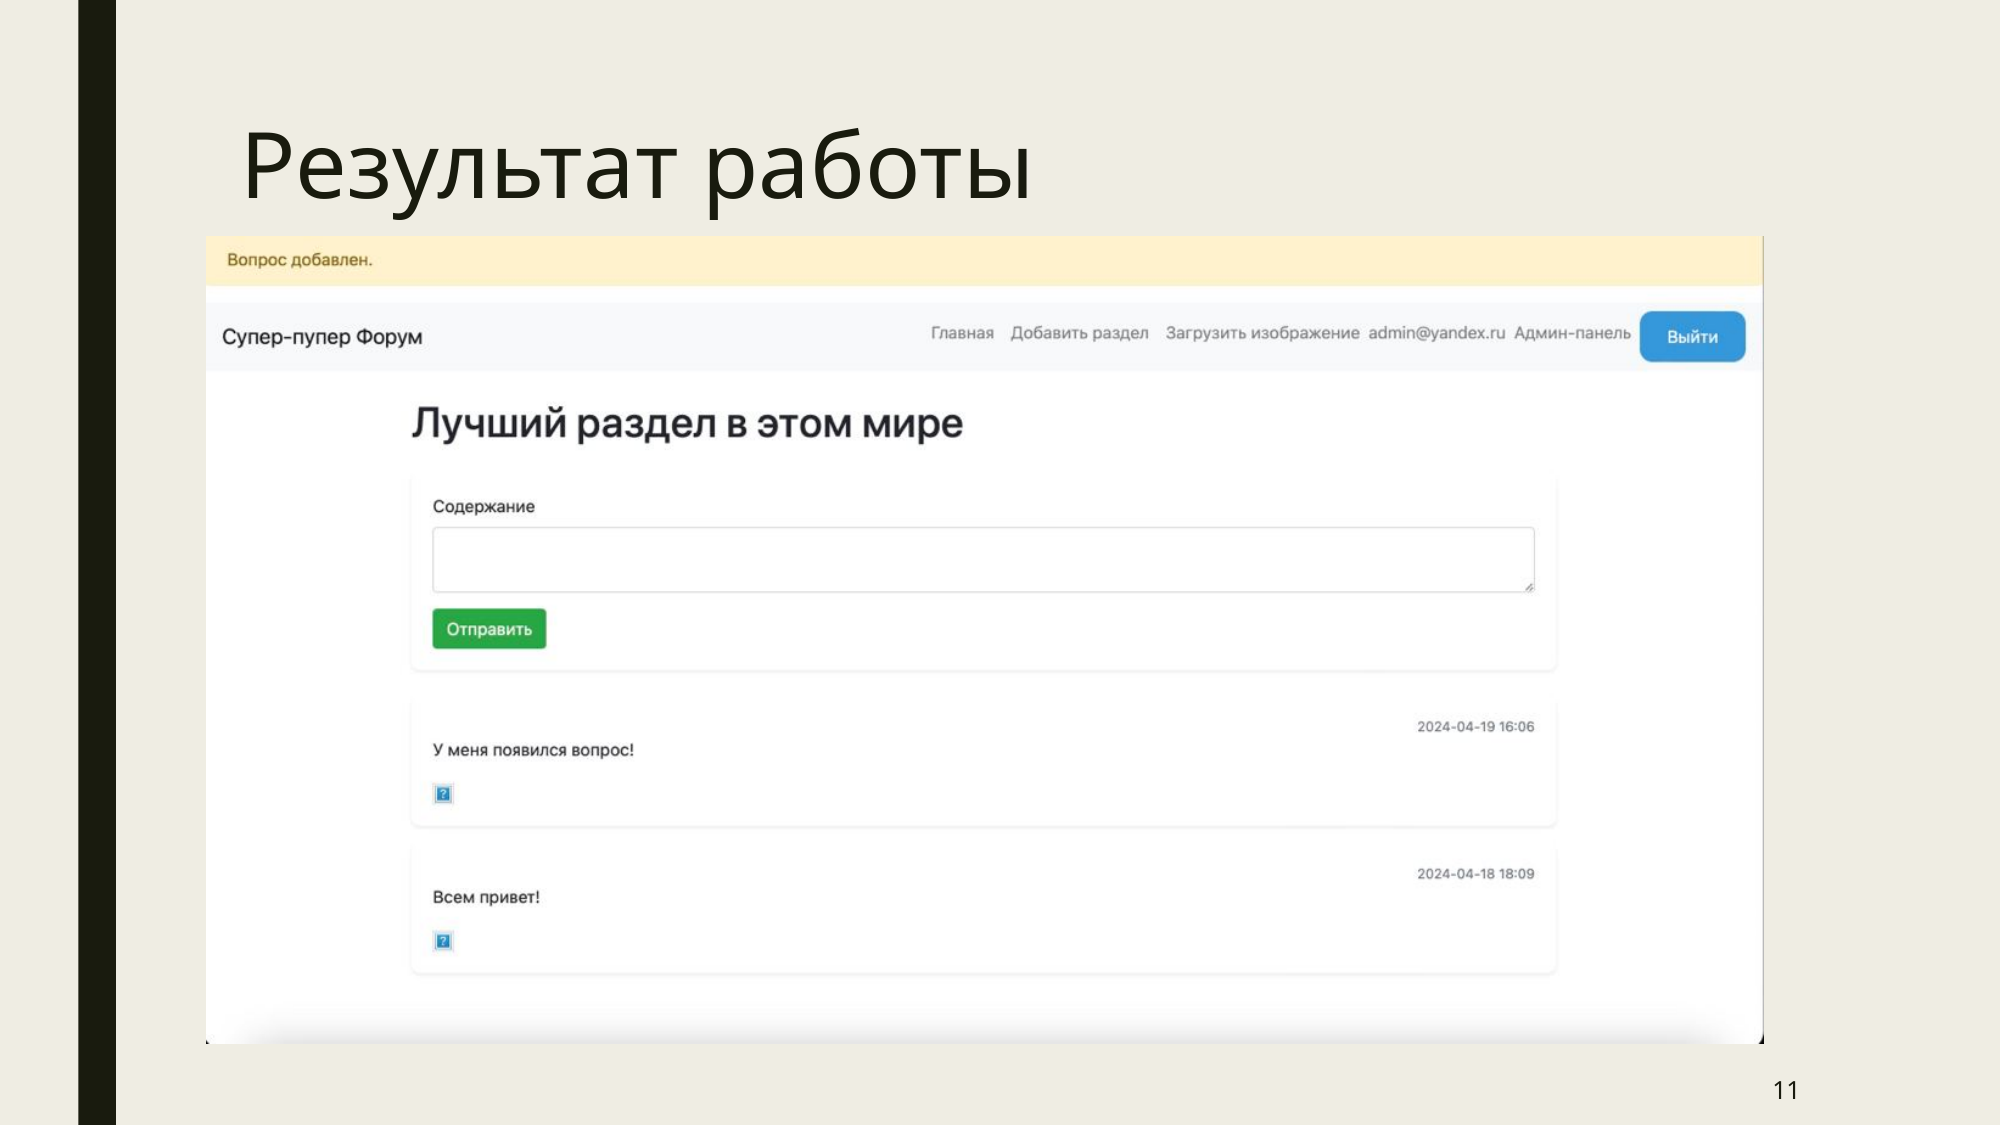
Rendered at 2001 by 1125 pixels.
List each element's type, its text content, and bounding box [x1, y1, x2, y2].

title Результат работы [225, 112, 1800, 357]
picture [206, 236, 1764, 1044]
